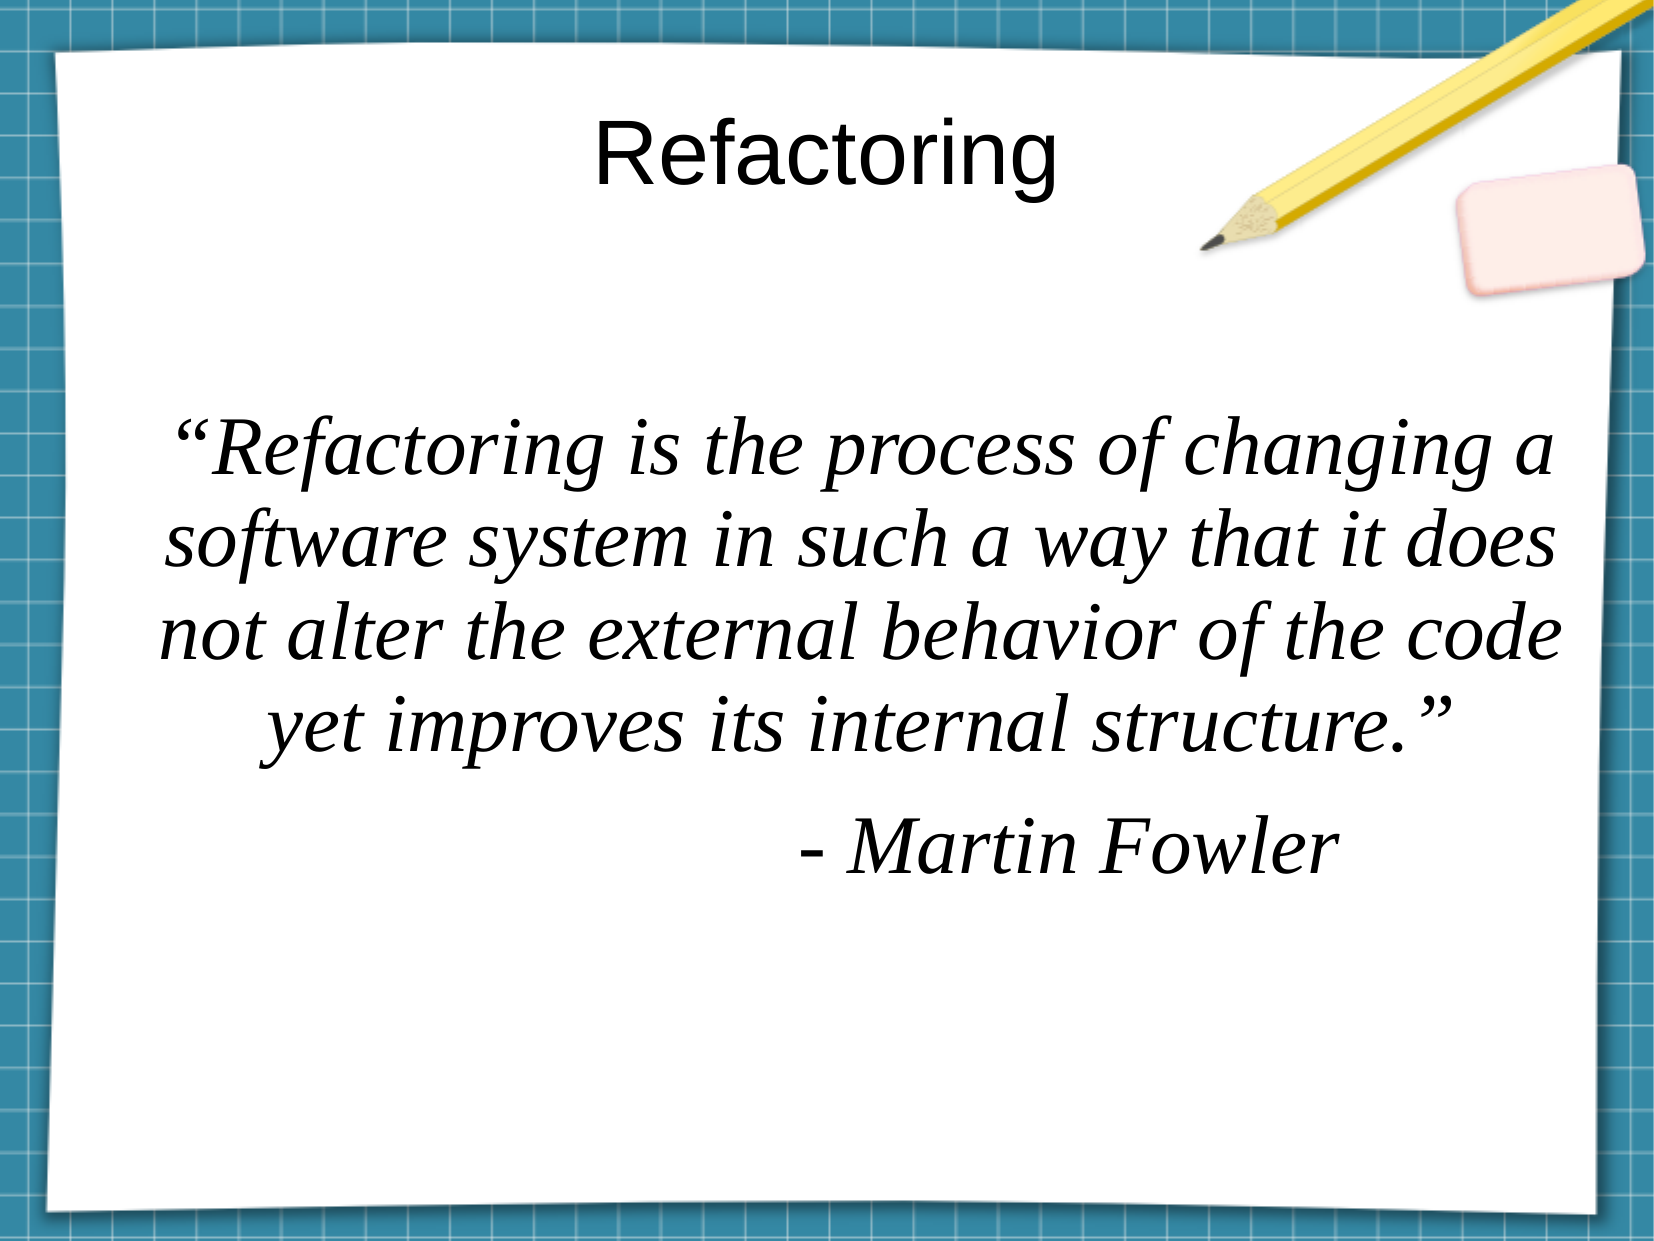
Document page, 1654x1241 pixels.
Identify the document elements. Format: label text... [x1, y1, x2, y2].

picture [0, 0, 1654, 1241]
list “Refactoring is the process of changing a software system in such a way that it does not alter the external behavior of the code yet improves its internal structure.” - Martin Fowler [82, 296, 1571, 1123]
title Refactoring [82, 49, 1571, 257]
